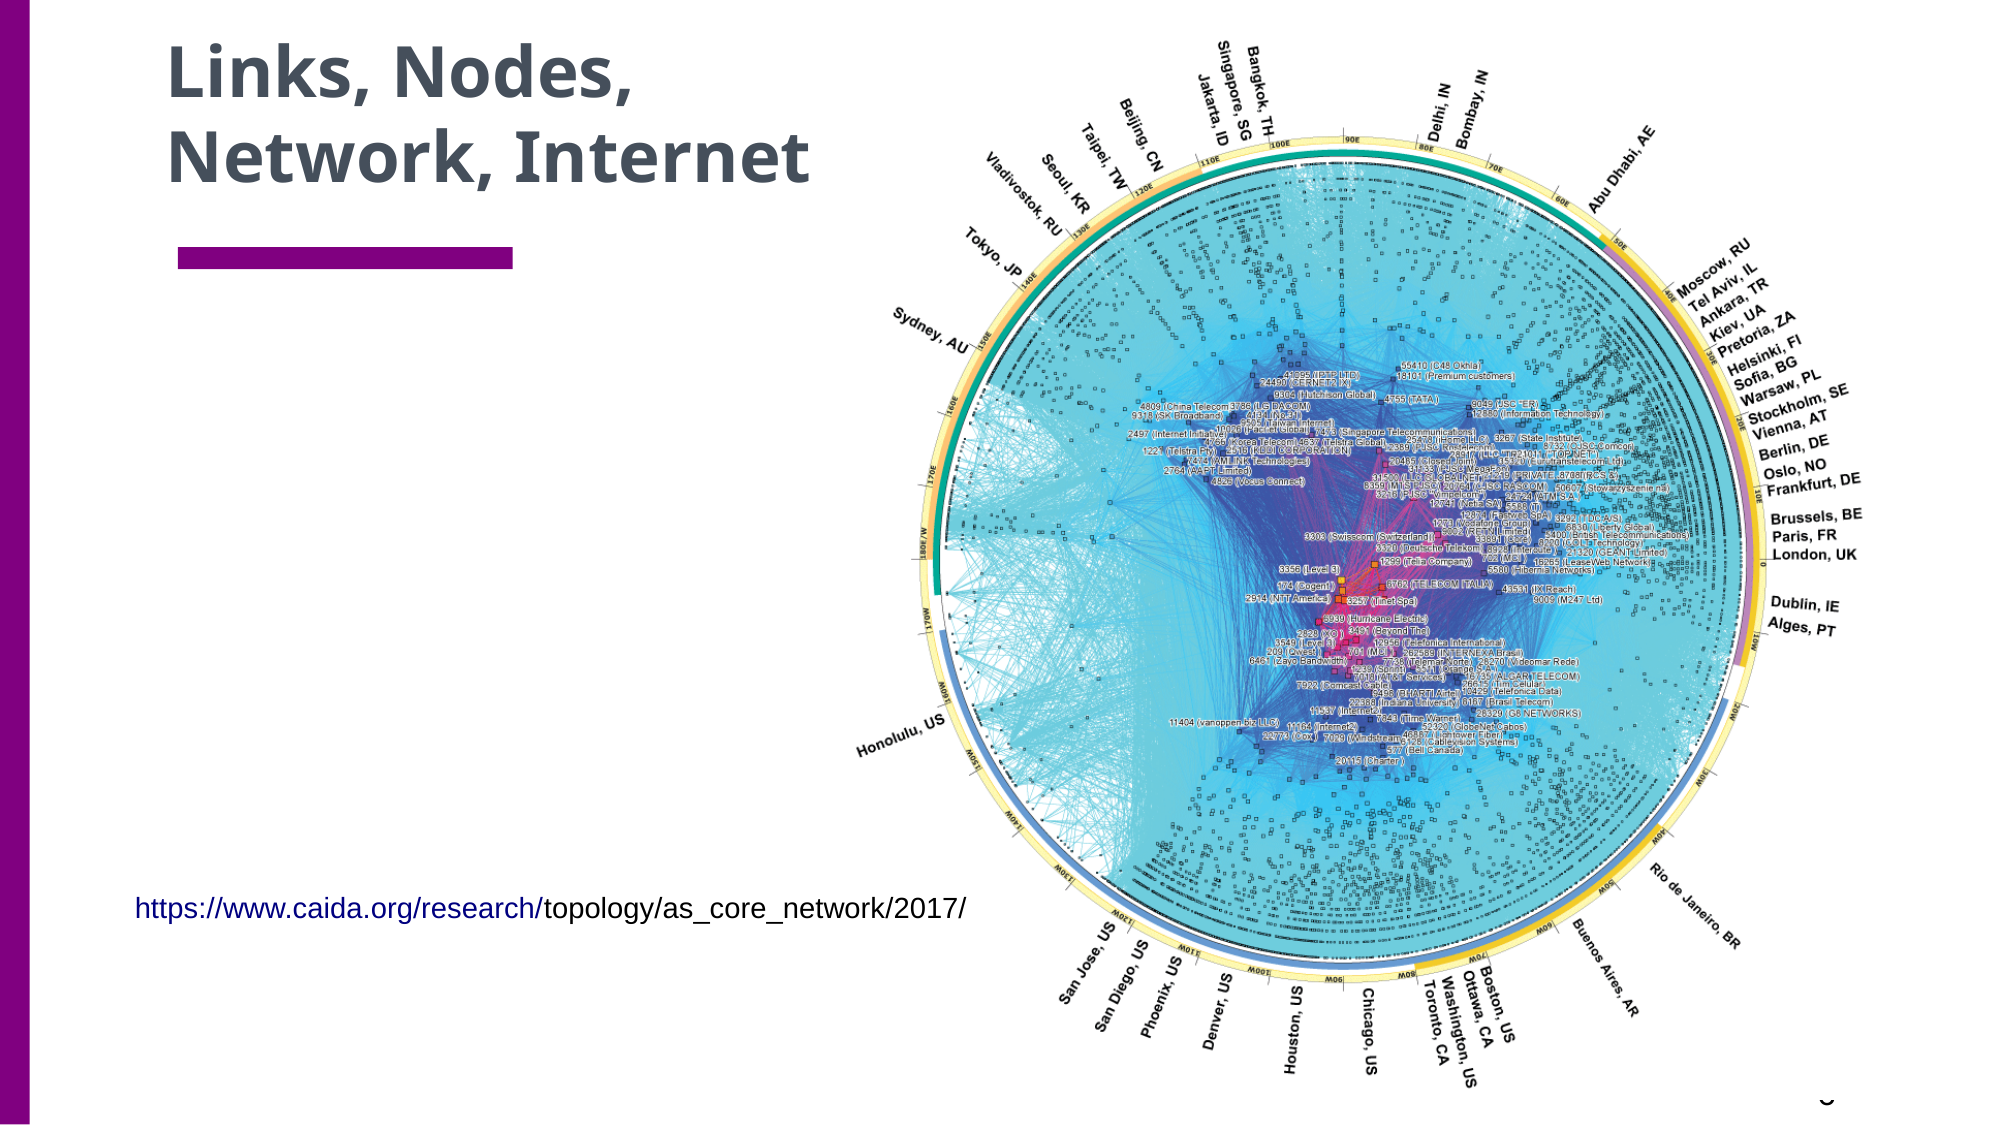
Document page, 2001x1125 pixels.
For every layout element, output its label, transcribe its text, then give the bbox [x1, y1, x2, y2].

text_box Links, Nodes, Network, Internet [151, 0, 1849, 212]
picture [843, 29, 1876, 1100]
text_box https://www.caida.org/research/topology/as_core_network/2017/ [120, 885, 1213, 942]
